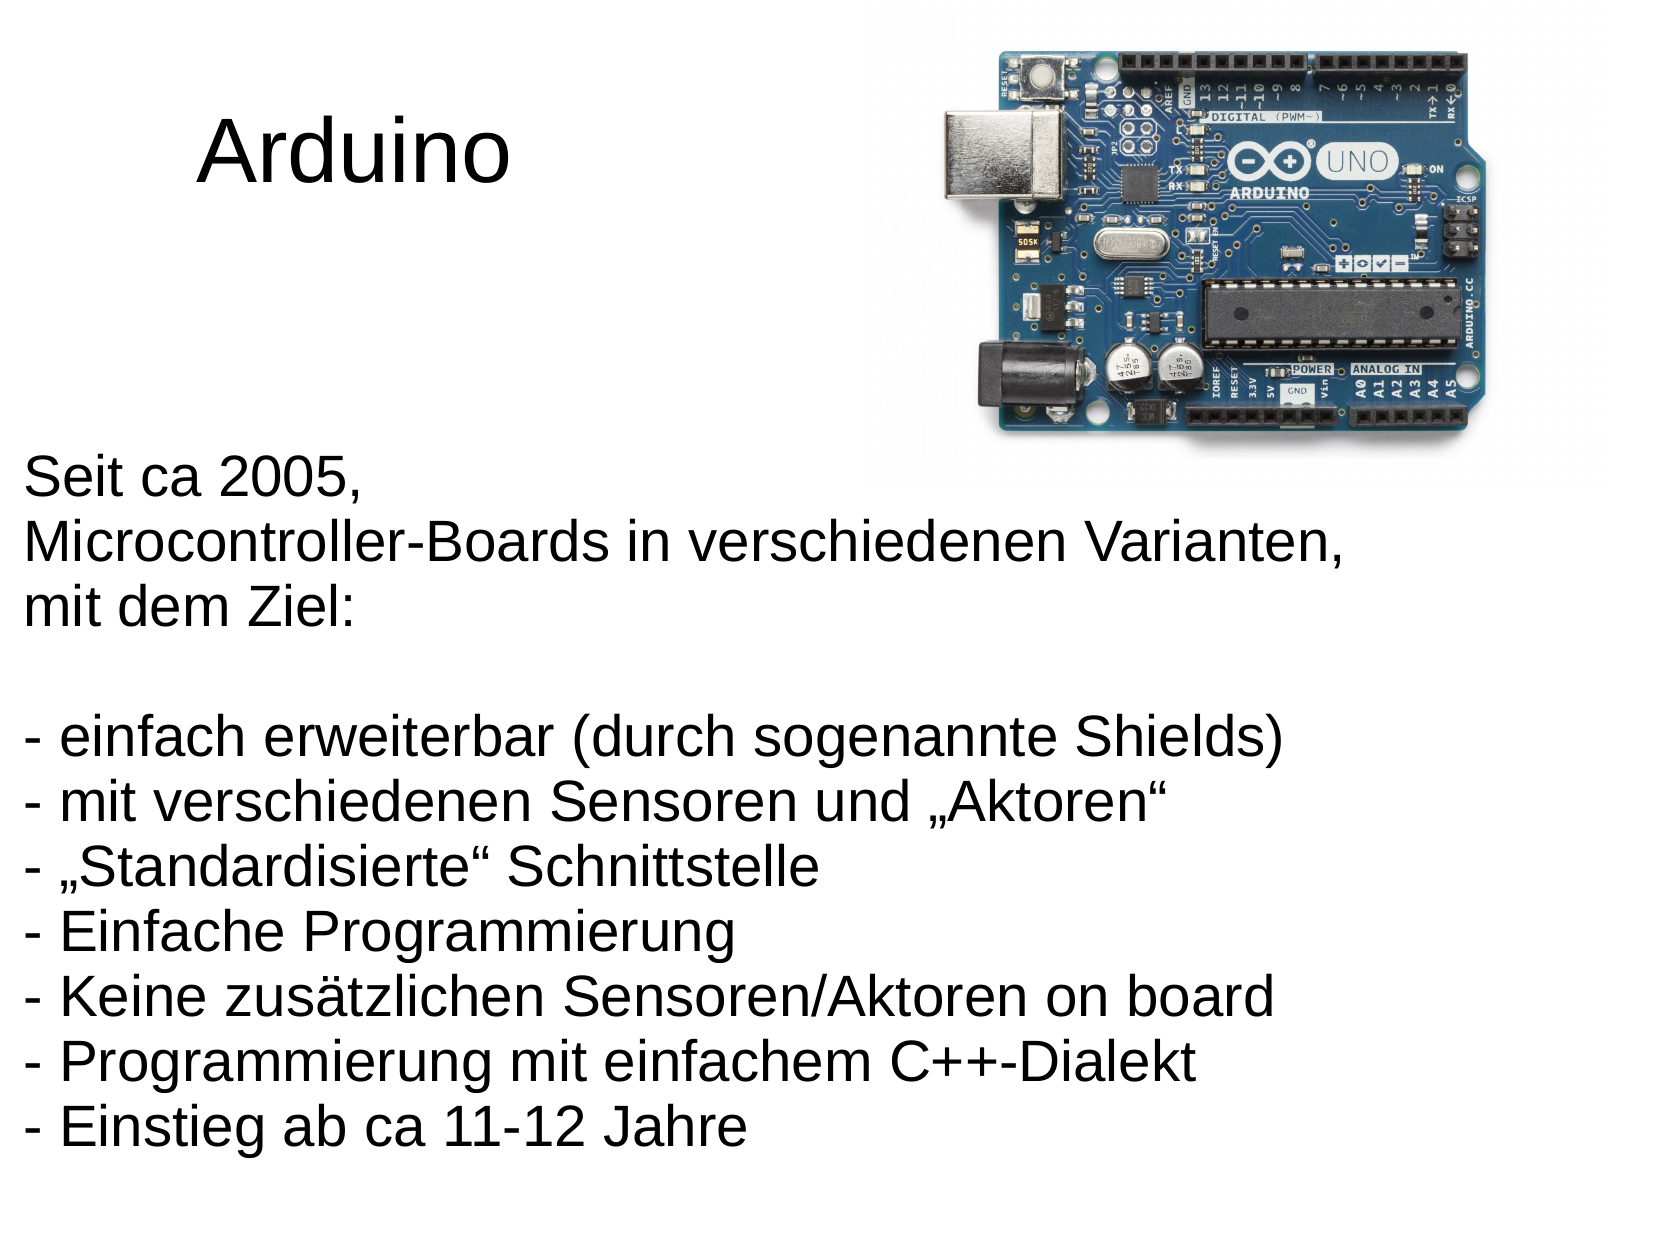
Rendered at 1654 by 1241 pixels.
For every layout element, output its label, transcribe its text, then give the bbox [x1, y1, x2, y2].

subtitle Seit ca 2005, Microcontroller-Boards in verschiedenen Varianten, mit dem Ziel: - einfach erweiterbar (durch sogenannte Shields) - mit verschiedenen Sensoren und „Aktoren“ - „Standardisierte“ Schnittstelle - Einfache Programmierung - Keine zusätzlichen Sensoren/Aktoren on board - Programmierung mit einfachem C++-Dialekt - Einstieg ab ca 11-12 Jahre [23, 389, 1619, 1213]
picture [869, 0, 1607, 485]
title Arduino [35, 47, 674, 255]
